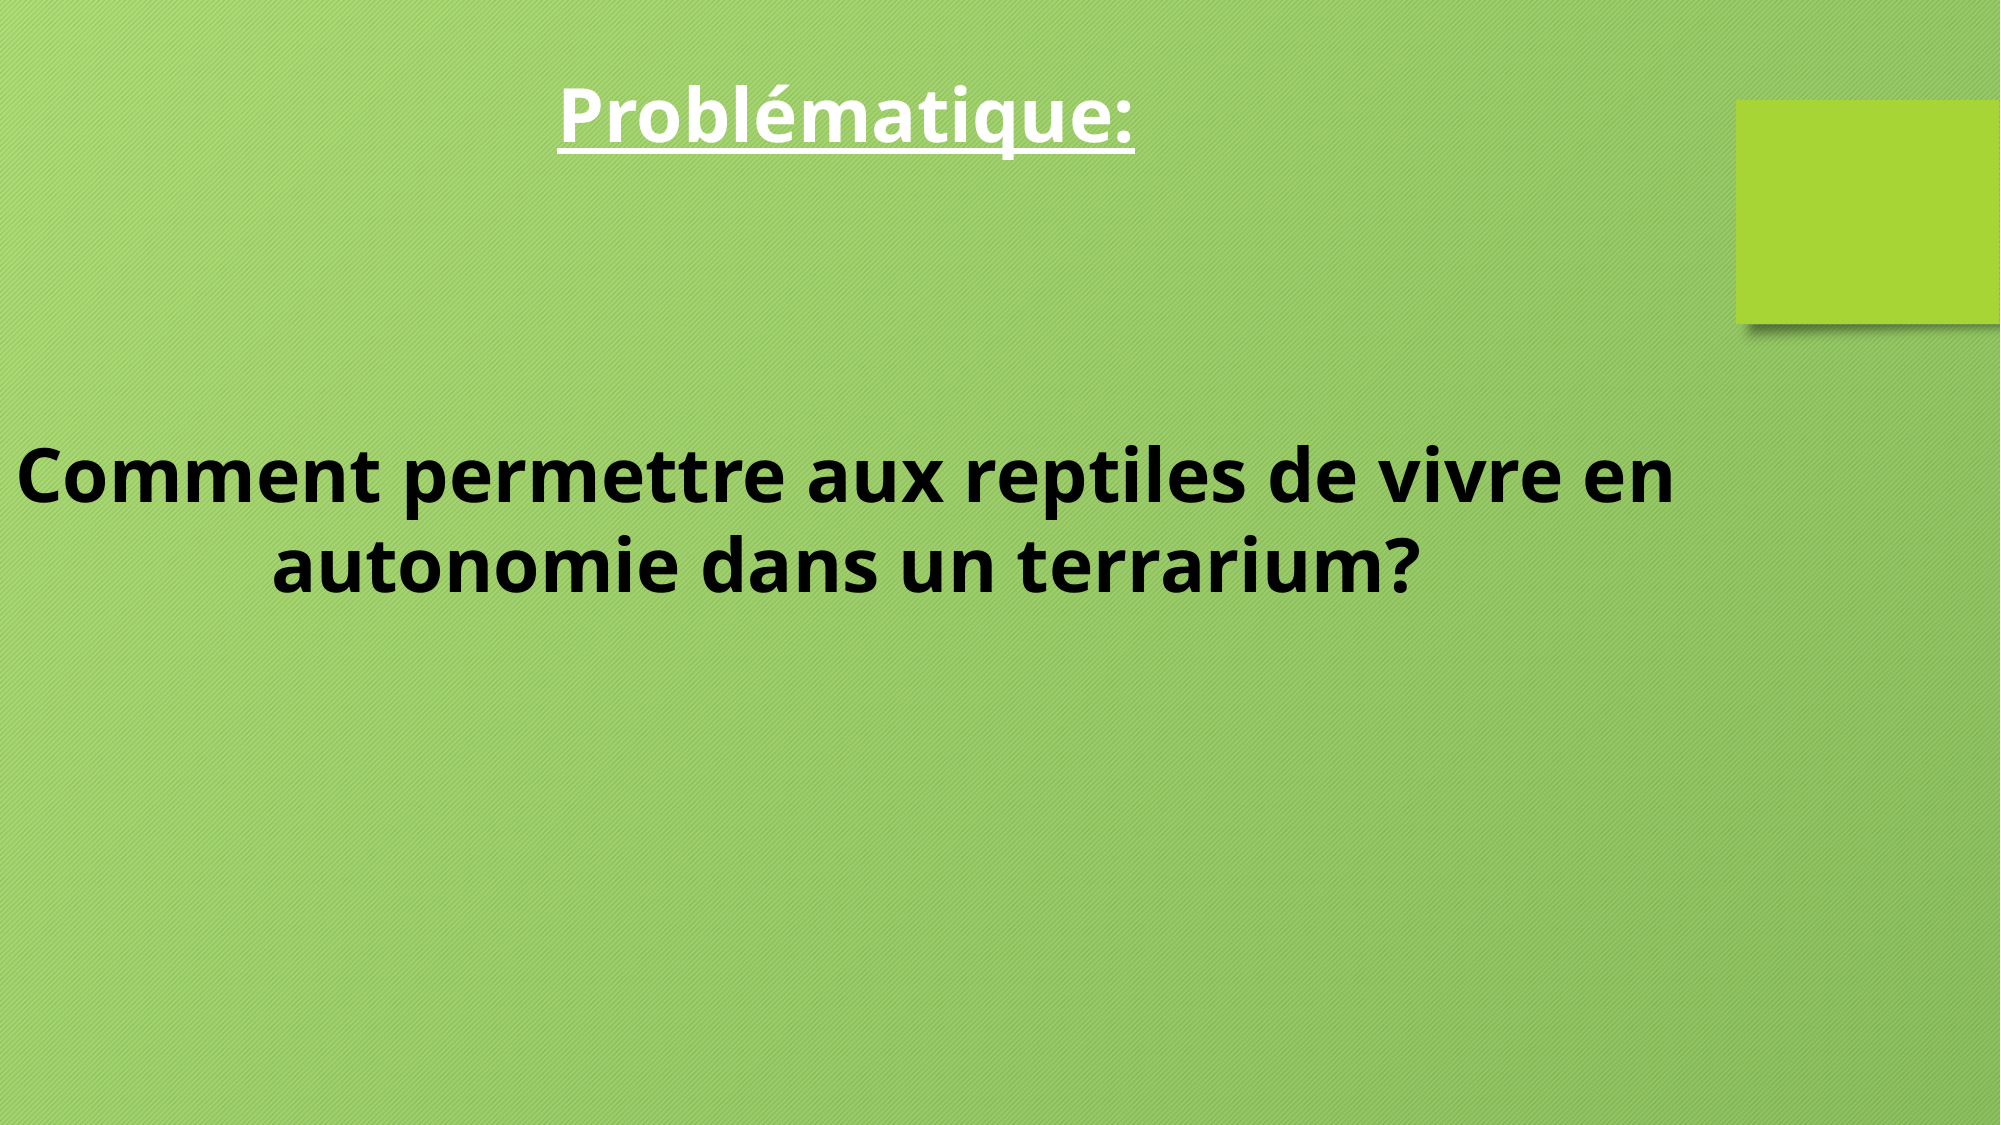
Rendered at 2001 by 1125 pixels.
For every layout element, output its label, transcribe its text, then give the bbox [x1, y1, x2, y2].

text_box Problématique: Comment permettre aux reptiles de vivre en autonomie dans un terrarium? [0, 0, 2000, 985]
